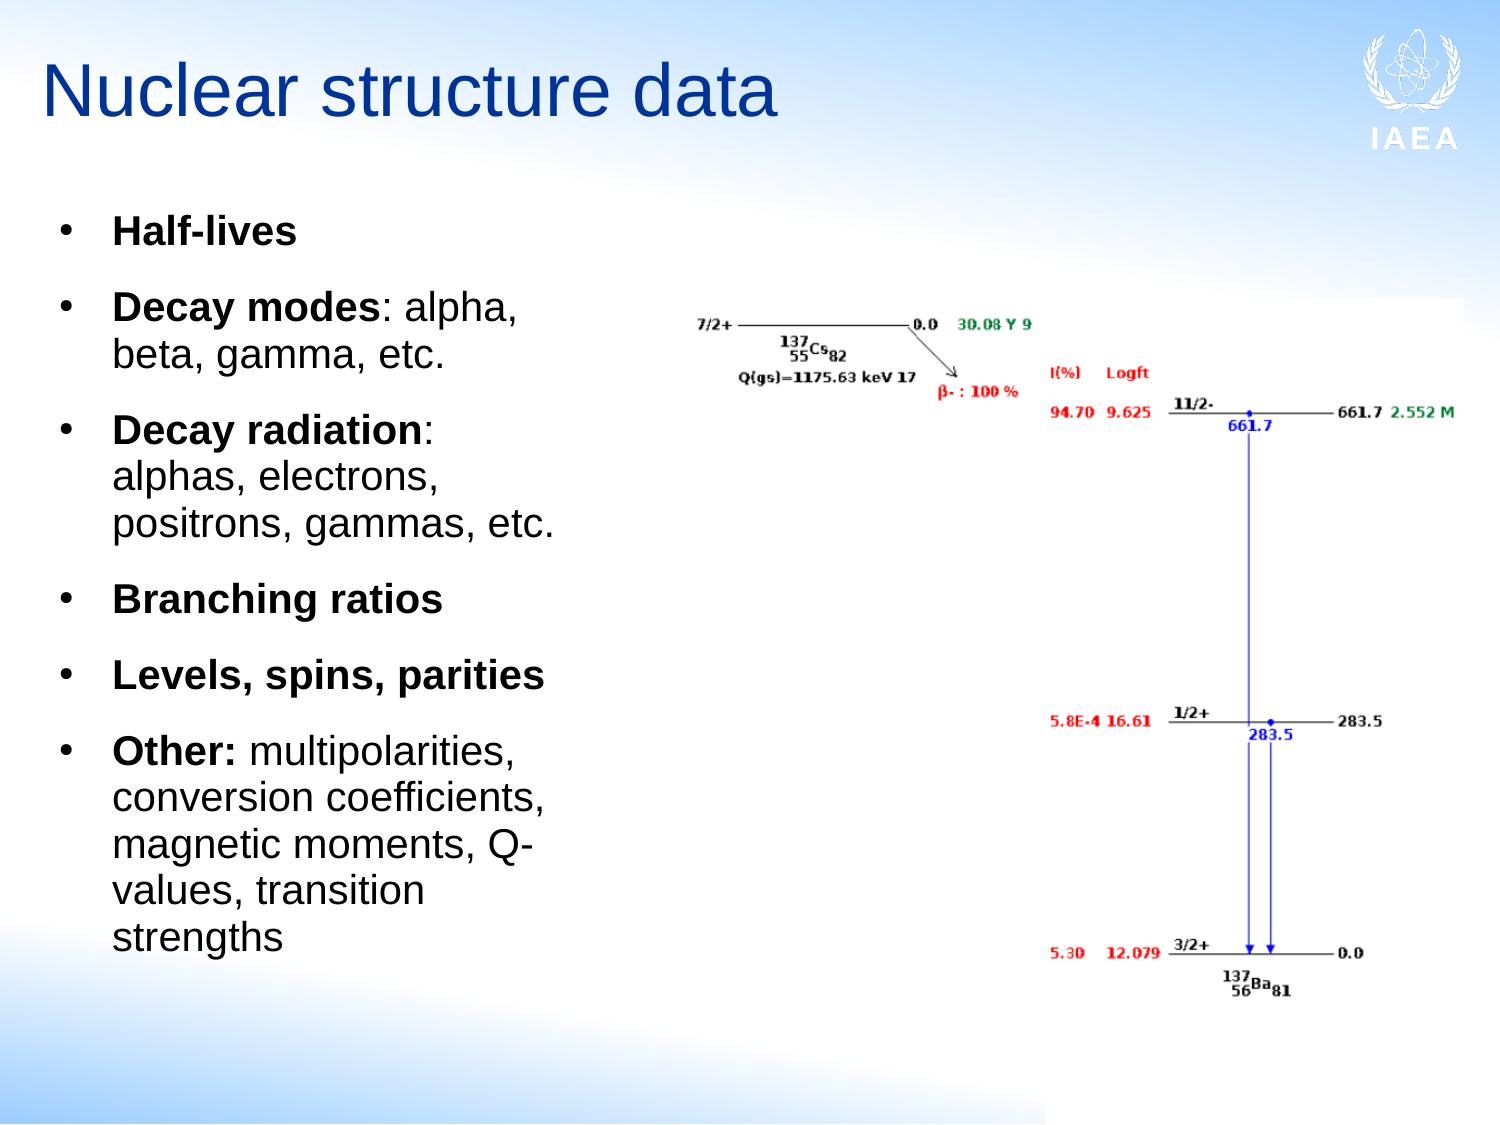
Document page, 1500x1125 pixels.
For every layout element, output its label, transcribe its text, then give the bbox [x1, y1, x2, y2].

picture [683, 299, 1463, 1013]
list Half-lives Decay modes: alpha, beta, gamma, etc. Decay radiation: alphas, electrons, positrons, gammas, etc. Branching ratios Levels, spins, parities Other: multipolarities, conversion coefficients, magnetic moments, Q-values, transition strengths [41, 208, 563, 1005]
picture [1363, 29, 1461, 149]
title Nuclear structure data [41, 19, 1046, 161]
